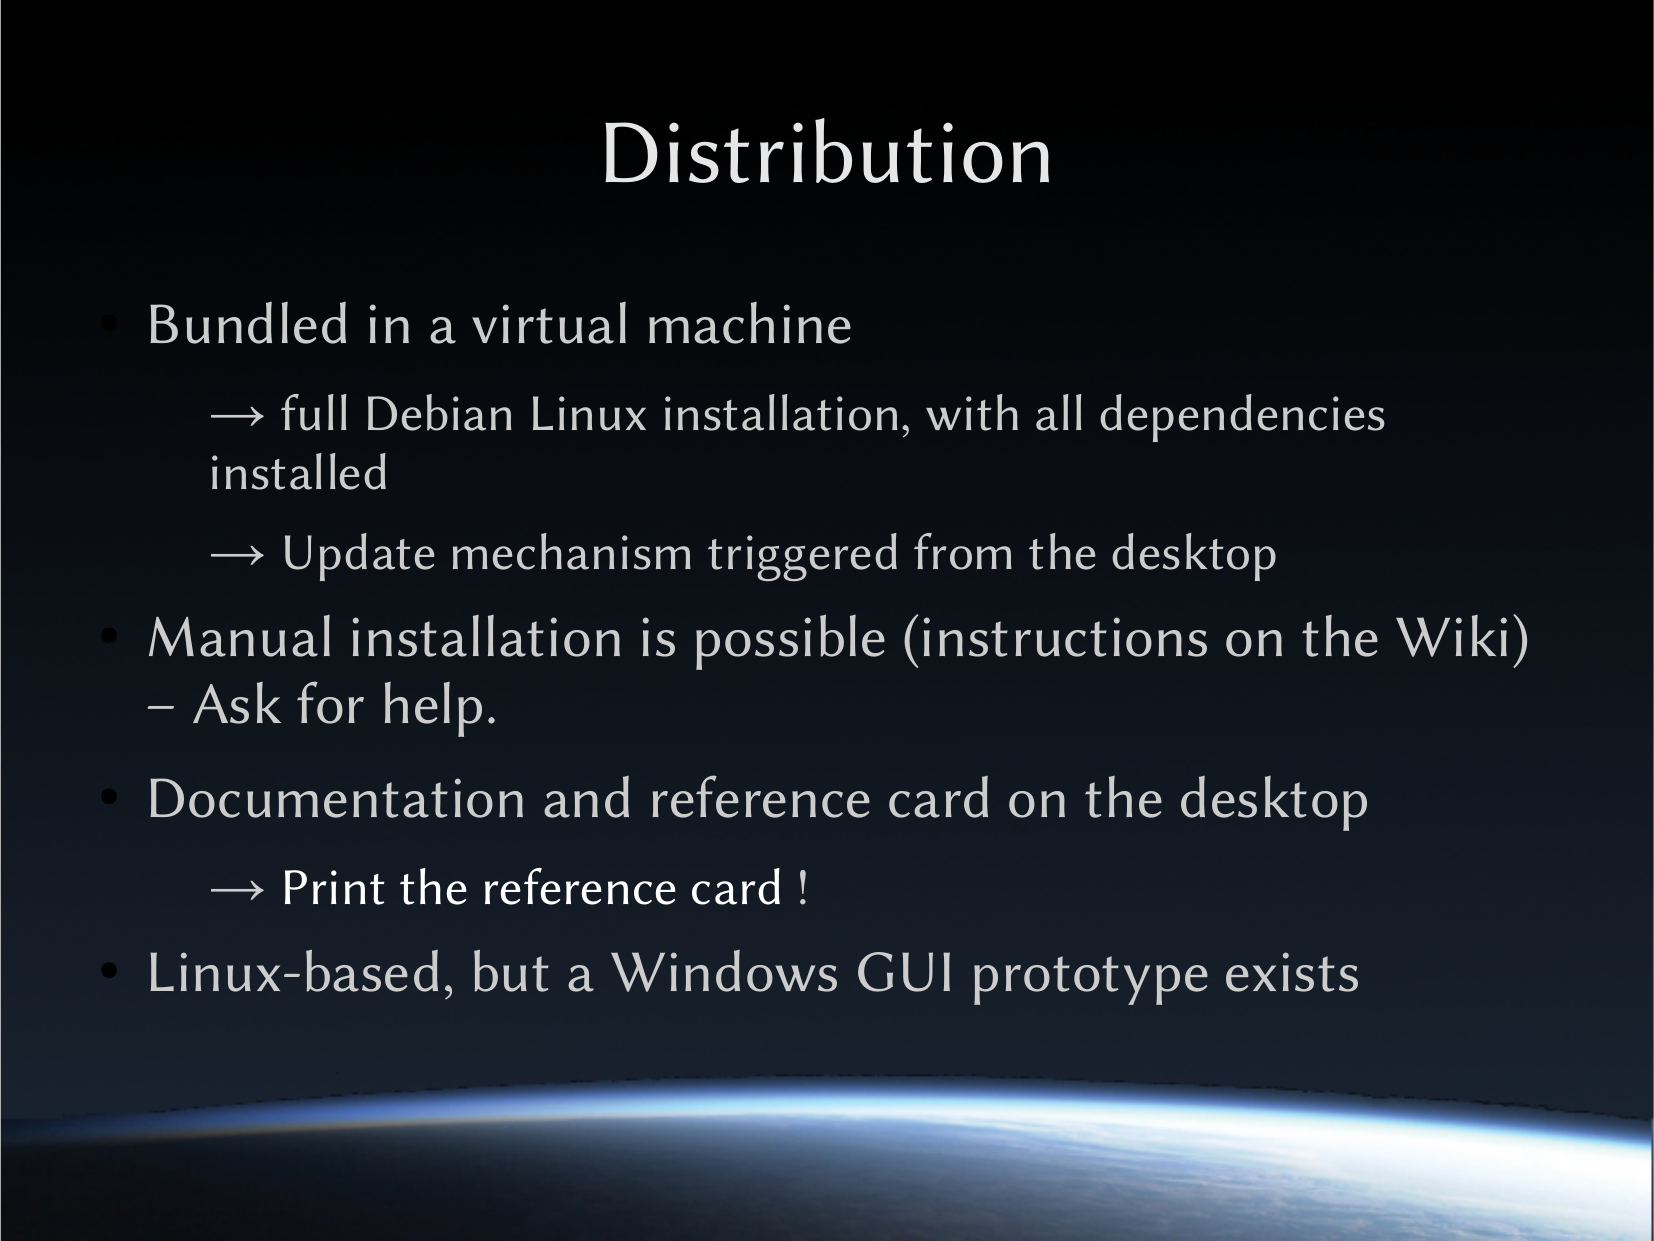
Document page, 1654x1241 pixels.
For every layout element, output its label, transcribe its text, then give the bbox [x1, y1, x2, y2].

list Bundled in a virtual machine → full Debian Linux installation, with all dependencies installed → Update mechanism triggered from the desktop Manual installation is possible (instructions on the Wiki) – Ask for help. Documentation and reference card on the desktop → Print the reference card ! Linux-based, but a Windows GUI prototype exists [82, 290, 1538, 1010]
title Distribution [82, 49, 1571, 257]
picture [0, 0, 1654, 1241]
